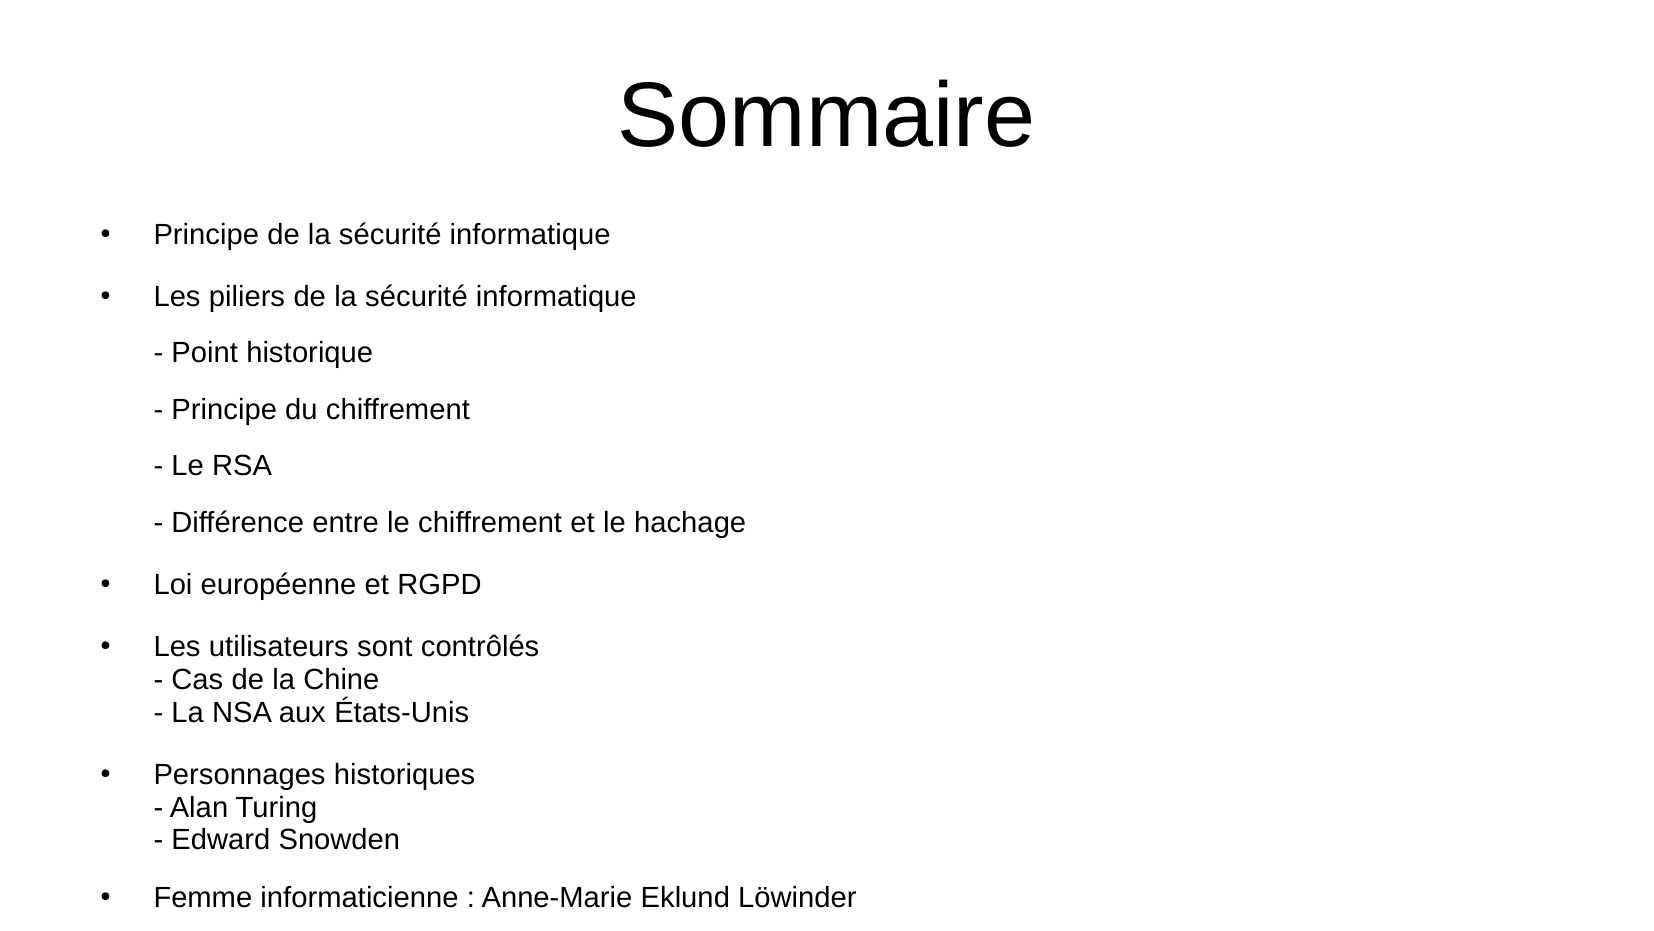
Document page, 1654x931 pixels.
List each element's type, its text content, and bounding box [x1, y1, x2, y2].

title Sommaire [82, 37, 1571, 193]
list Principe de la sécurité informatique Les piliers de la sécurité informatique - Point historique - Principe du chiffrement - Le RSA - Différence entre le chiffrement et le hachage Loi européenne et RGPD Les utilisateurs sont contrôlés - Cas de la Chine - La NSA aux États-Unis Personnages historiques - Alan Turing - Edward Snowden Femme informaticienne : Anne-Marie Eklund Löwinder [82, 217, 1571, 931]
